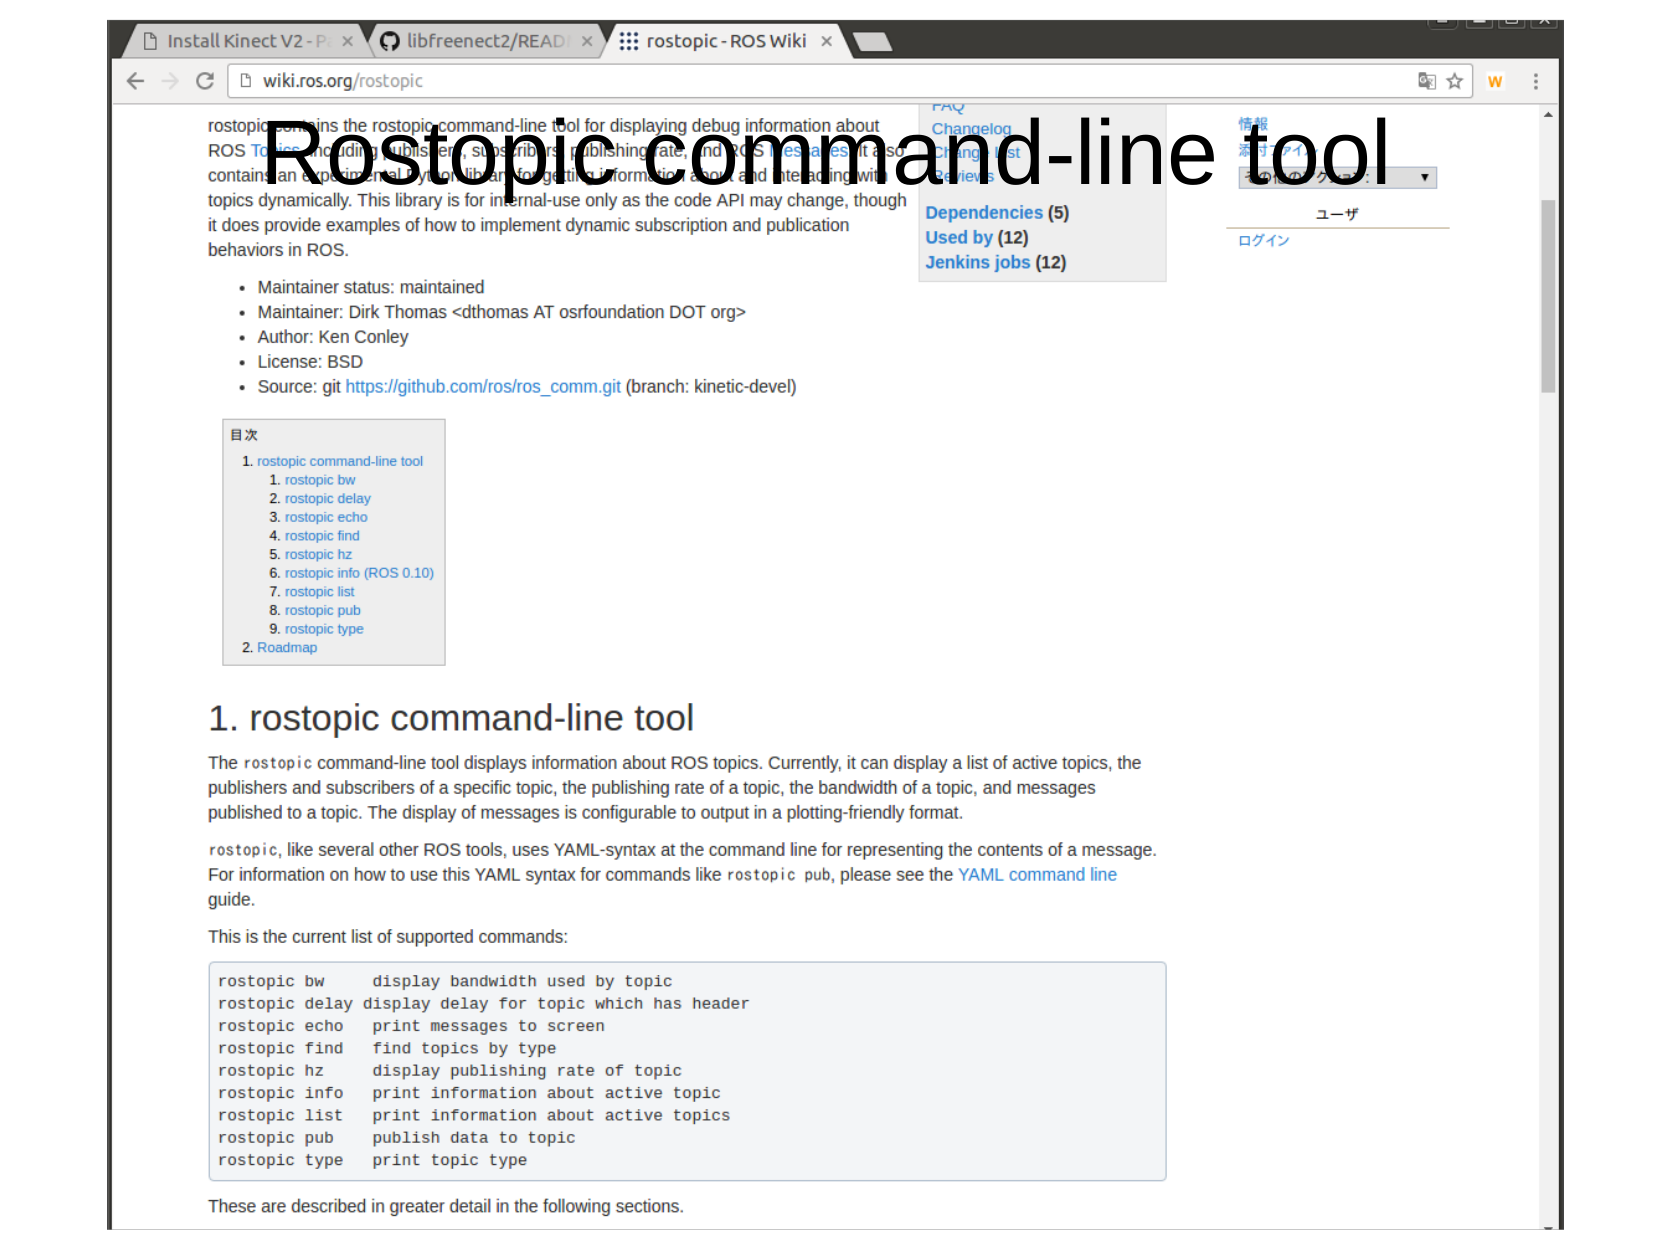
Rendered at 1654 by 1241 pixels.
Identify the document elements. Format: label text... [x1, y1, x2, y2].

picture [107, 257, 1564, 1241]
title Rostopic command-line tool [82, 49, 1571, 257]
picture [107, 4, 1564, 49]
